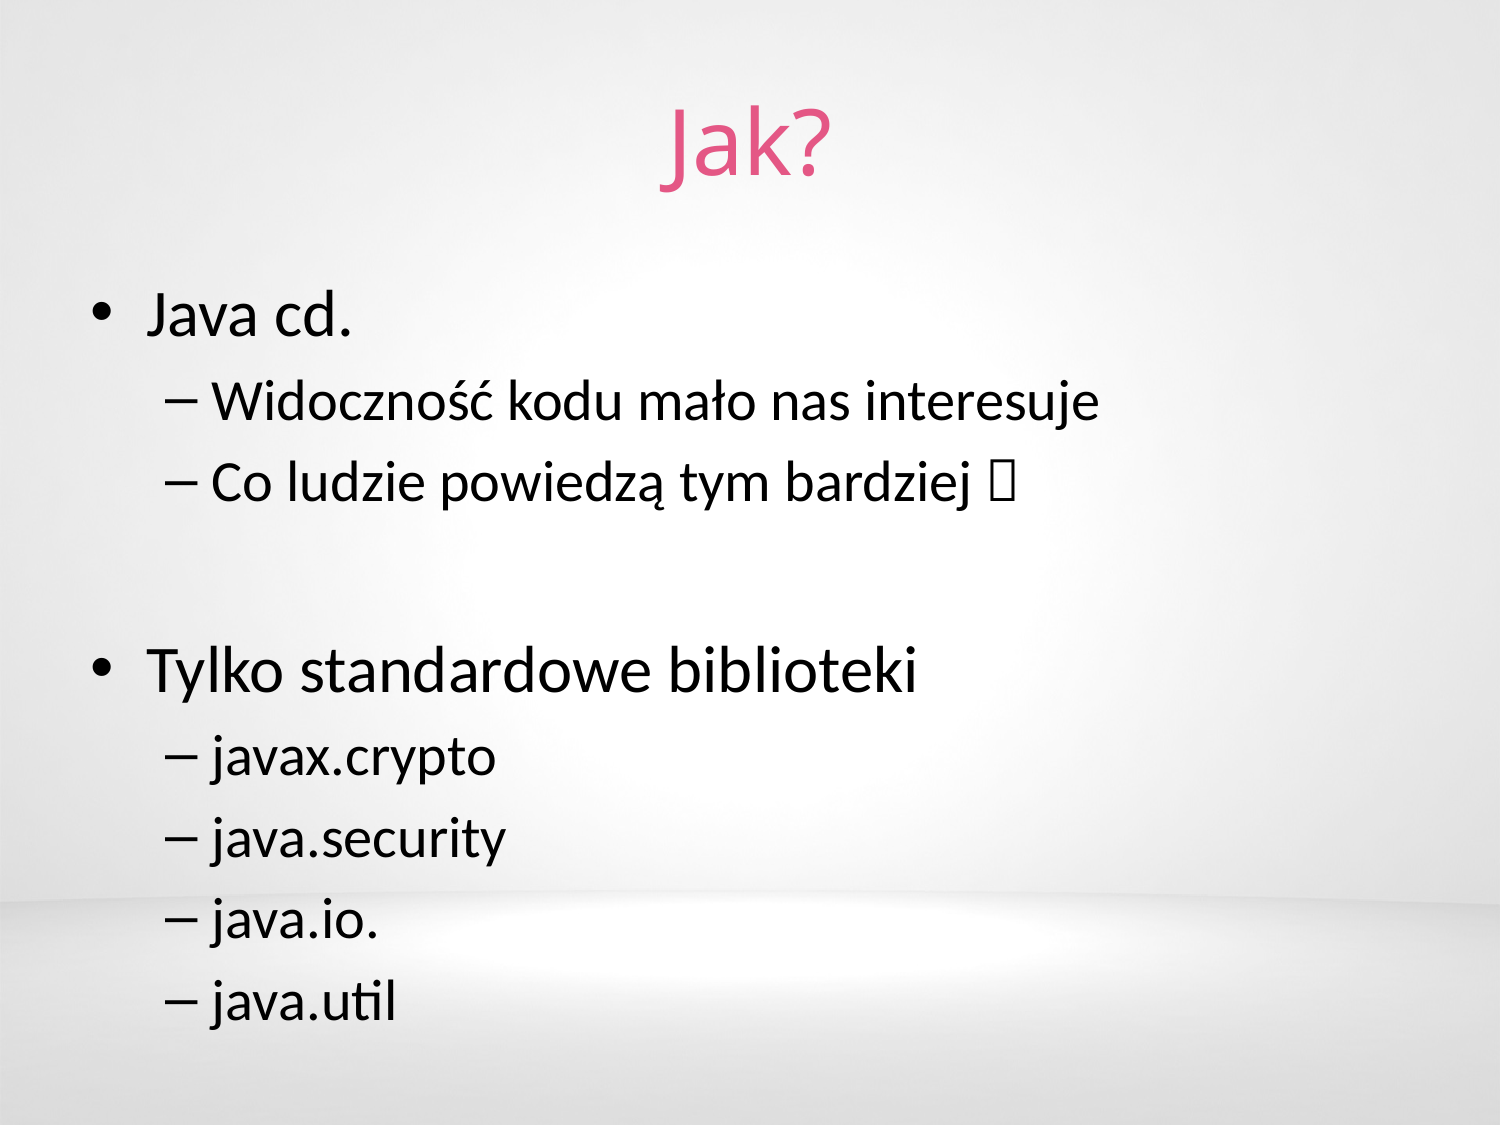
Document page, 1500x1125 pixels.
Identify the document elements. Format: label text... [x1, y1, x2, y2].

list Java cd. Widoczność kodu mało nas interesuje Co ludzie powiedzą tym bardziej  Tylko standardowe biblioteki javax.crypto java.security java.io. java.util [75, 262, 1436, 1106]
title Jak? [75, 45, 1425, 233]
picture [0, 0, 1500, 1125]
